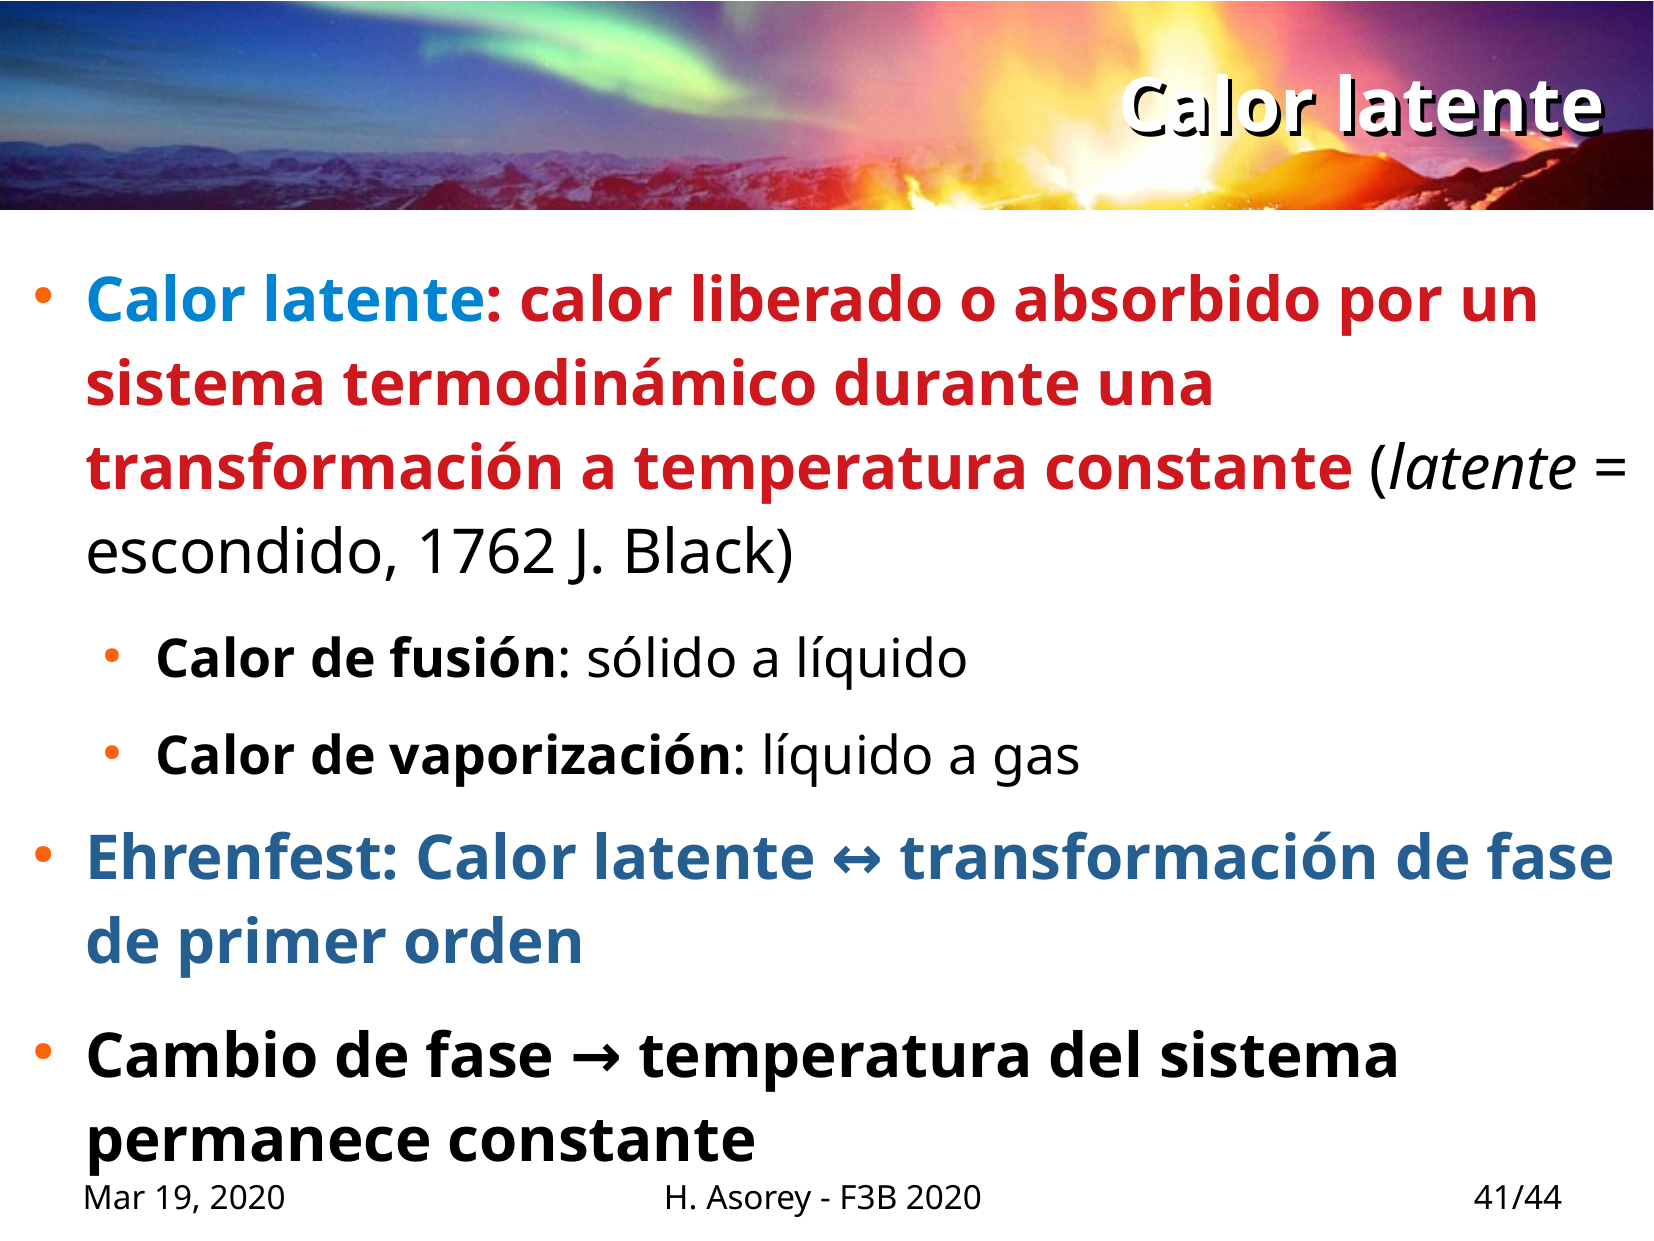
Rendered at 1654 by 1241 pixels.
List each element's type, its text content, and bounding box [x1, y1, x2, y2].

list Calor latente: calor liberado o absorbido por un sistema termodinámico durante una transformación a temperatura constante (latente = escondido, 1762 J. Black) Calor de fusión: sólido a líquido Calor de vaporización: líquido a gas Ehrenfest: Calor latente ↔ transformación de fase de primer orden Cambio de fase → temperatura del sistema permanece constante [15, 255, 1636, 1186]
title Calor latente [45, 15, 1606, 191]
picture [0, 1, 1654, 210]
